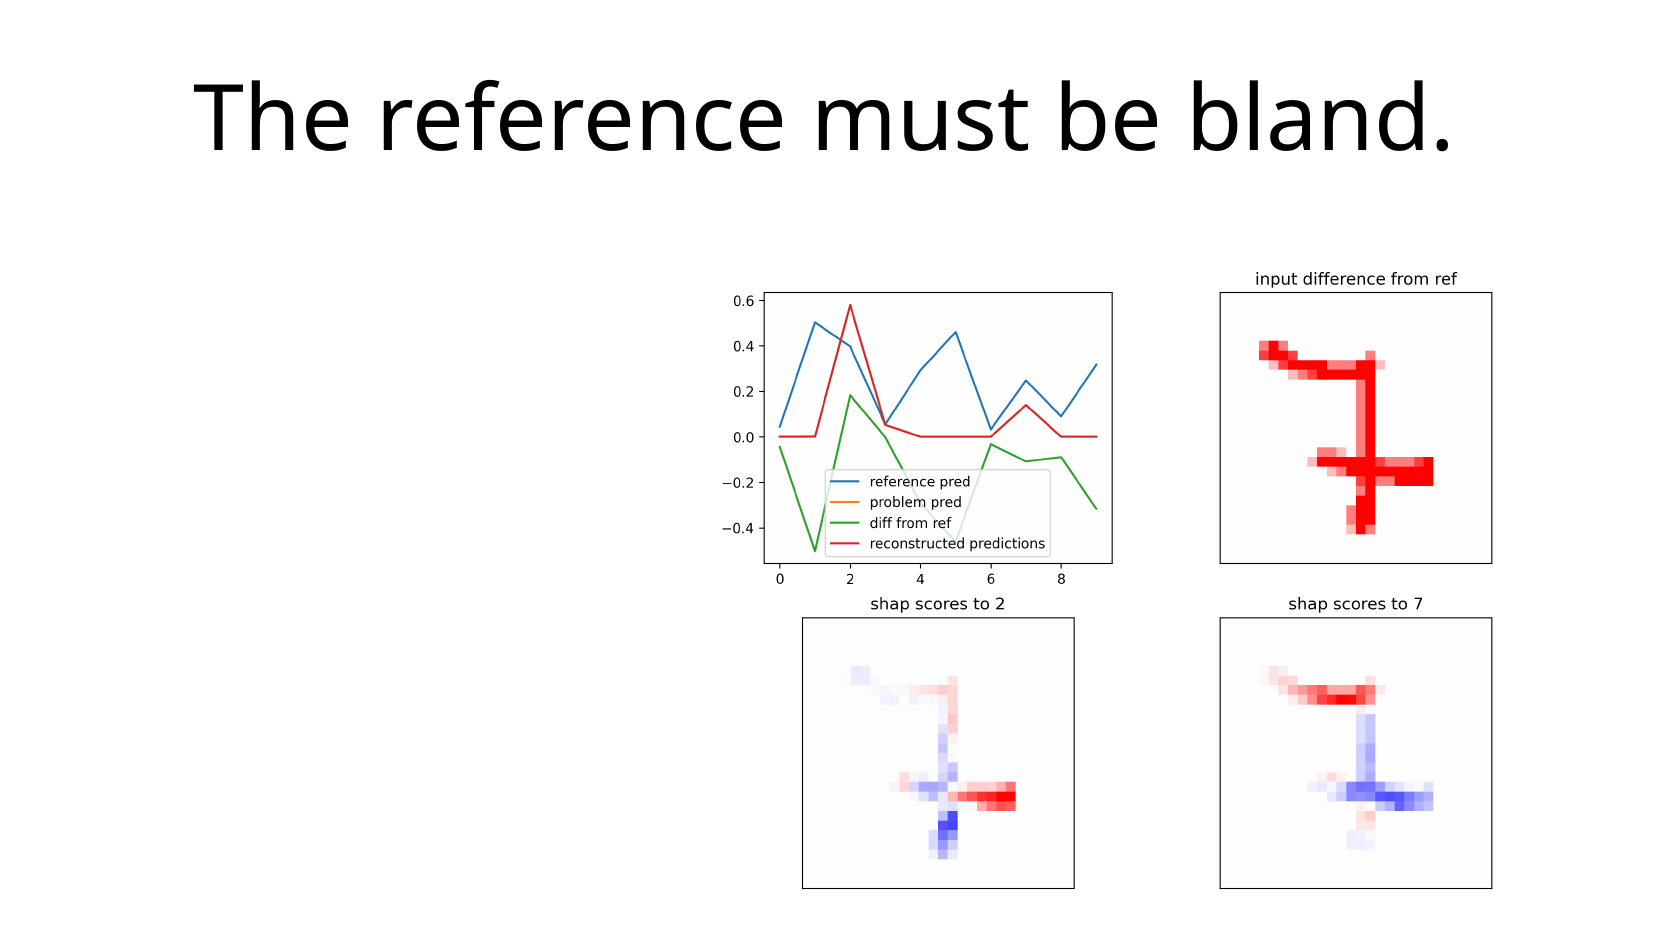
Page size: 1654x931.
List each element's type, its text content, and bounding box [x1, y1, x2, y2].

picture [711, 262, 1501, 904]
title The reference must be bland. [37, 12, 1613, 218]
